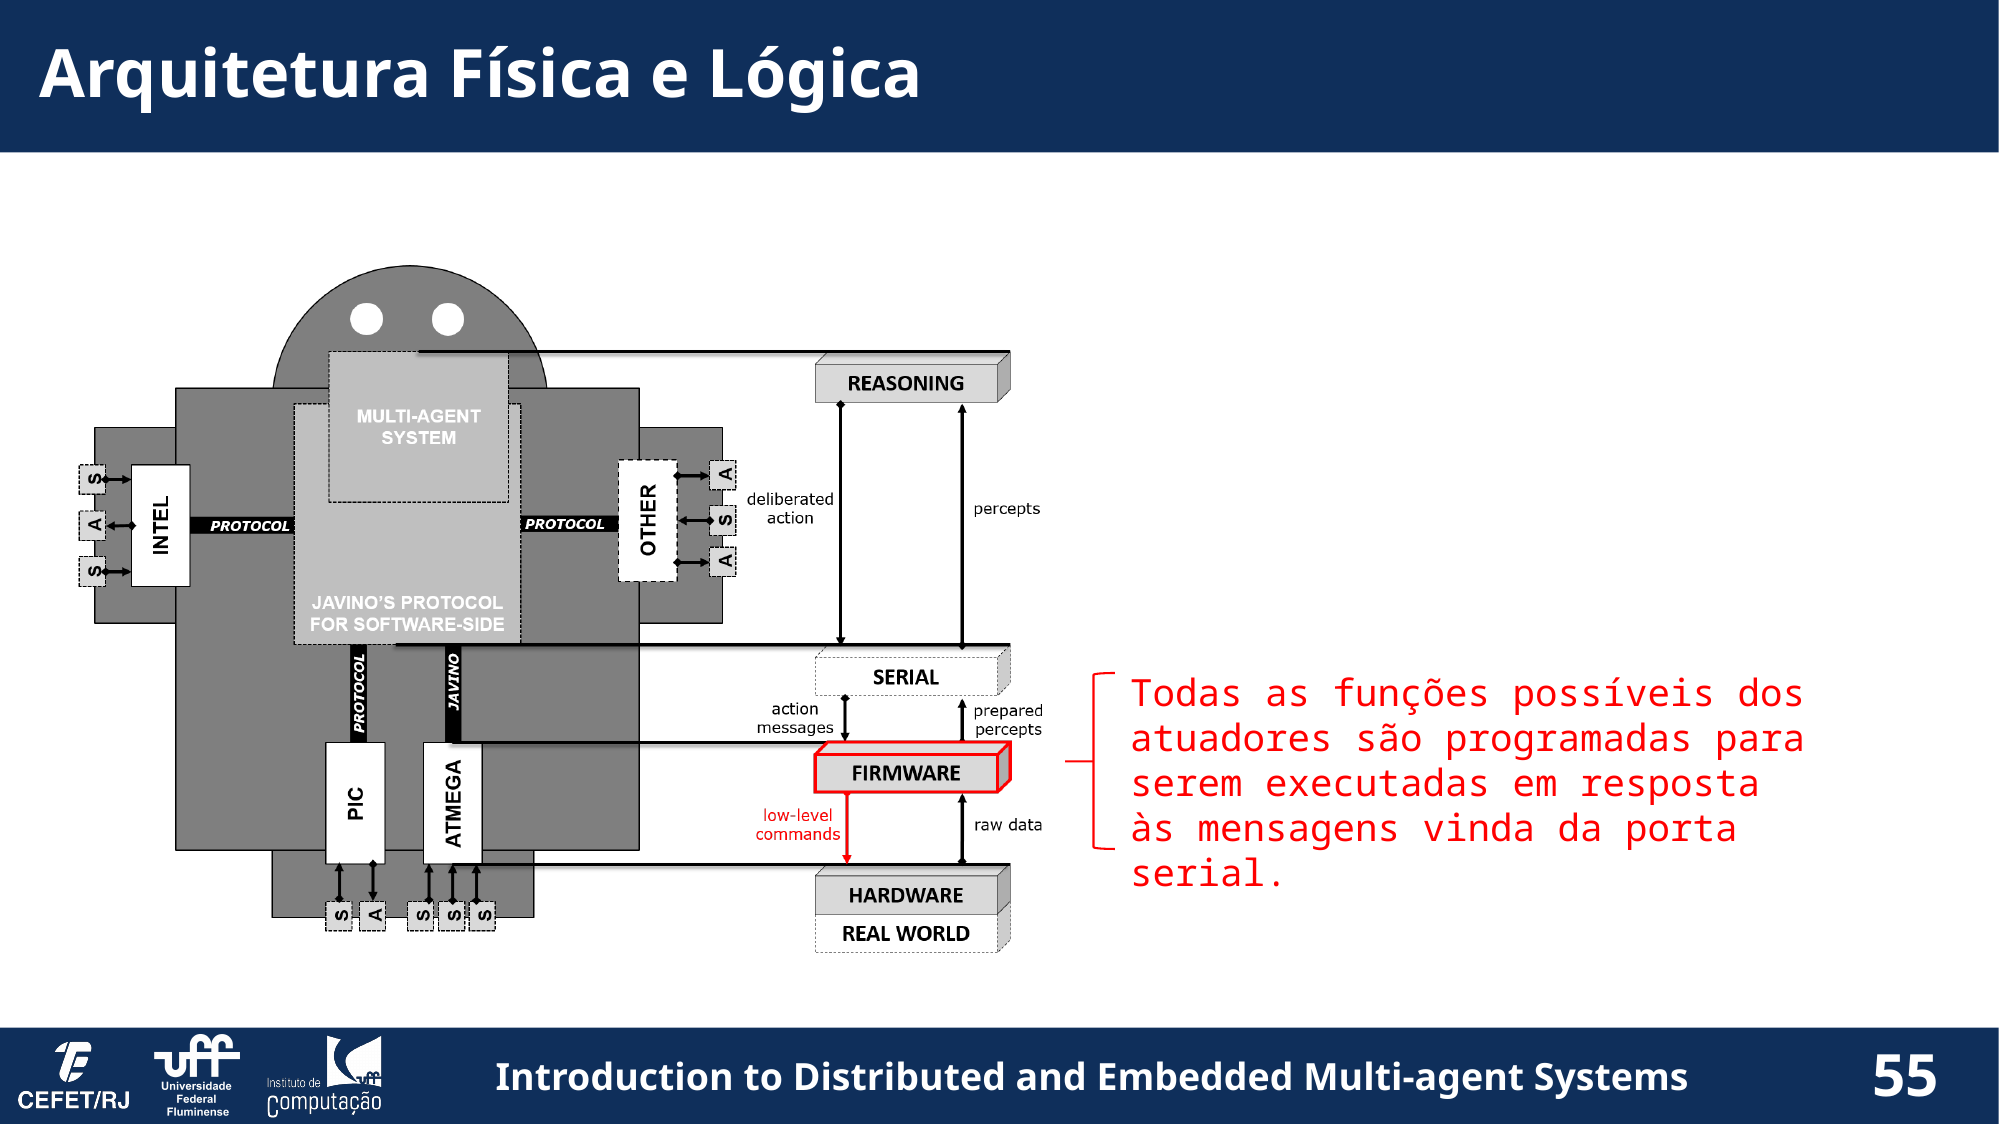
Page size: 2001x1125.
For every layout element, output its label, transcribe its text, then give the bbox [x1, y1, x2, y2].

text_box Todas as funções possíveis dos atuadores são programadas para serem executadas em resposta às mensagens vinda da porta serial. [1115, 661, 1839, 901]
picture [153, 1033, 241, 1121]
picture [77, 265, 1065, 961]
text_box [1093, 672, 1115, 849]
picture [18, 1021, 129, 1125]
text_box Arquitetura Física e Lógica [25, 23, 1998, 116]
picture [265, 1033, 383, 1118]
